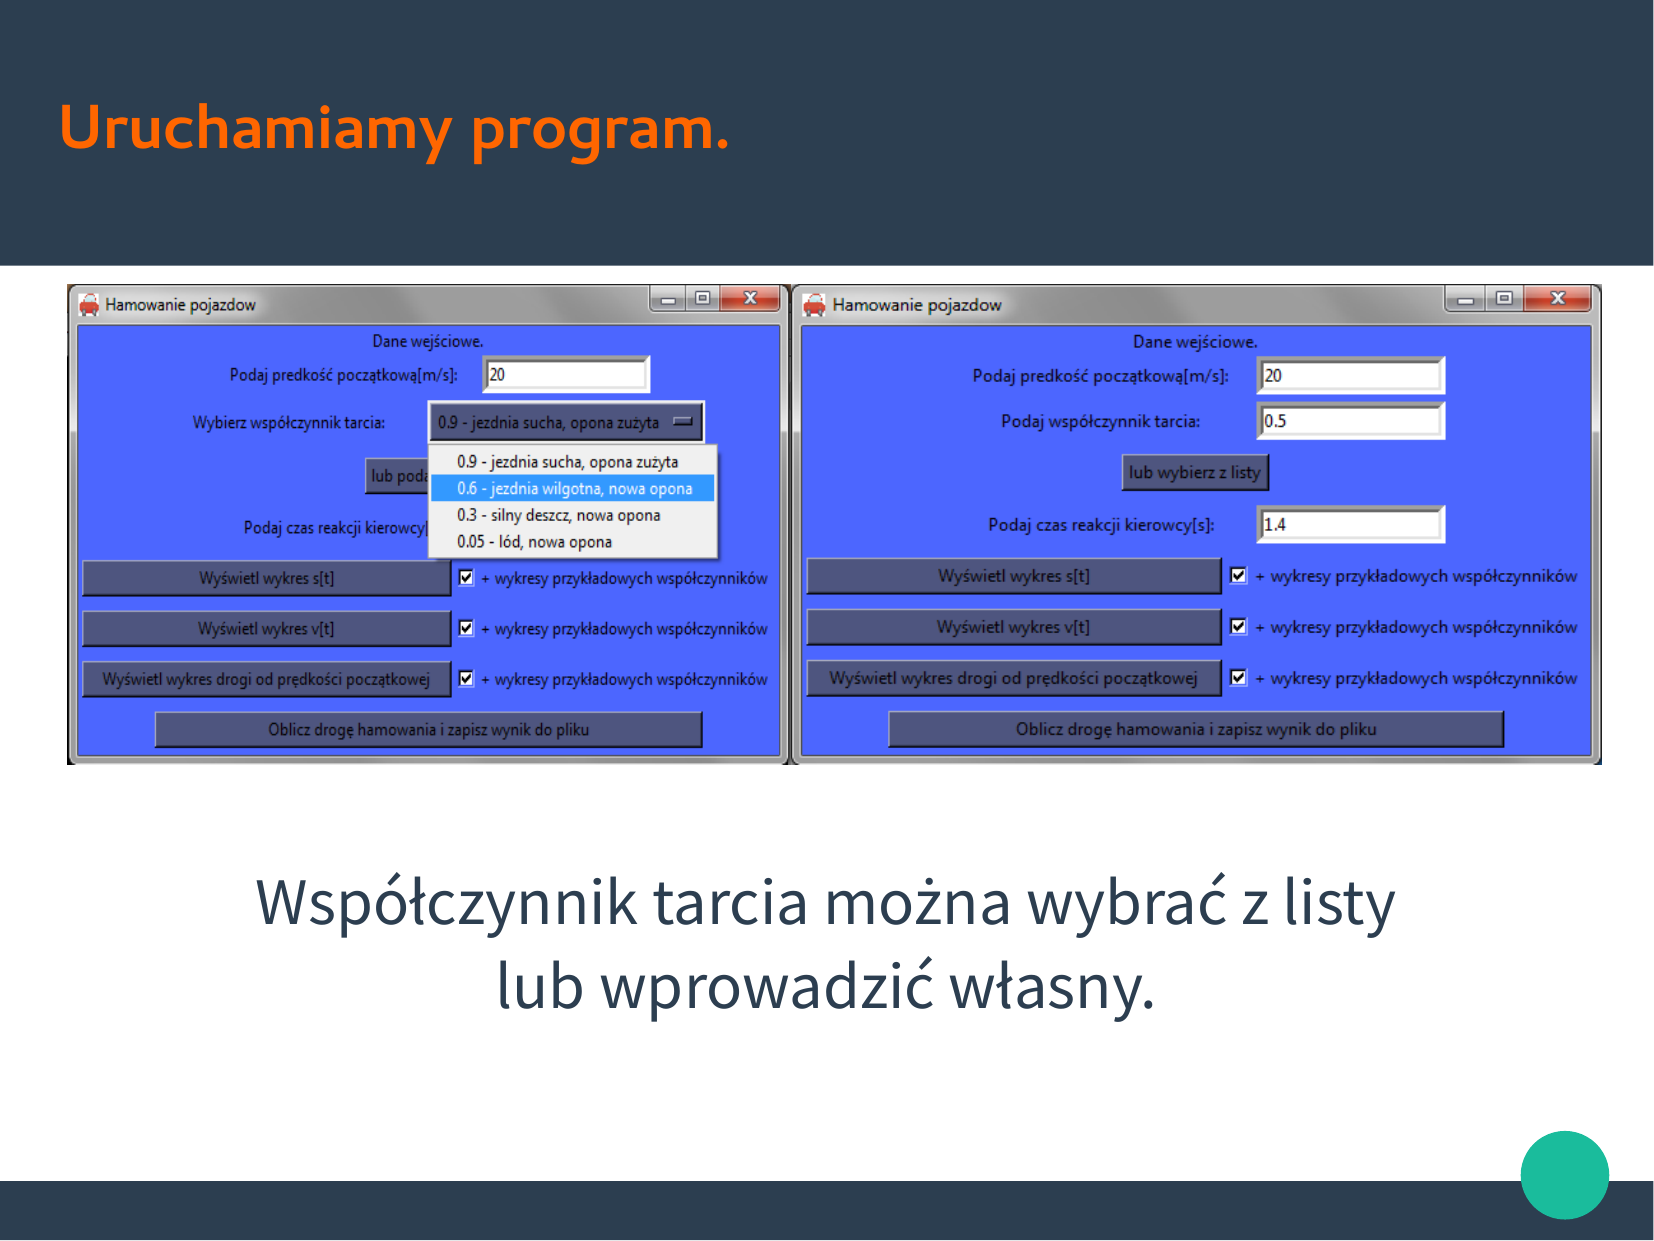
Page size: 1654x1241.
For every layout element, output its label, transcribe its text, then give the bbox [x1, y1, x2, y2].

text_box Współczynnik tarcia można wybrać z listy lub wprowadzić własny. [59, 735, 1595, 1152]
picture [67, 284, 1602, 766]
title Uruchamiamy program. [59, 49, 1595, 207]
